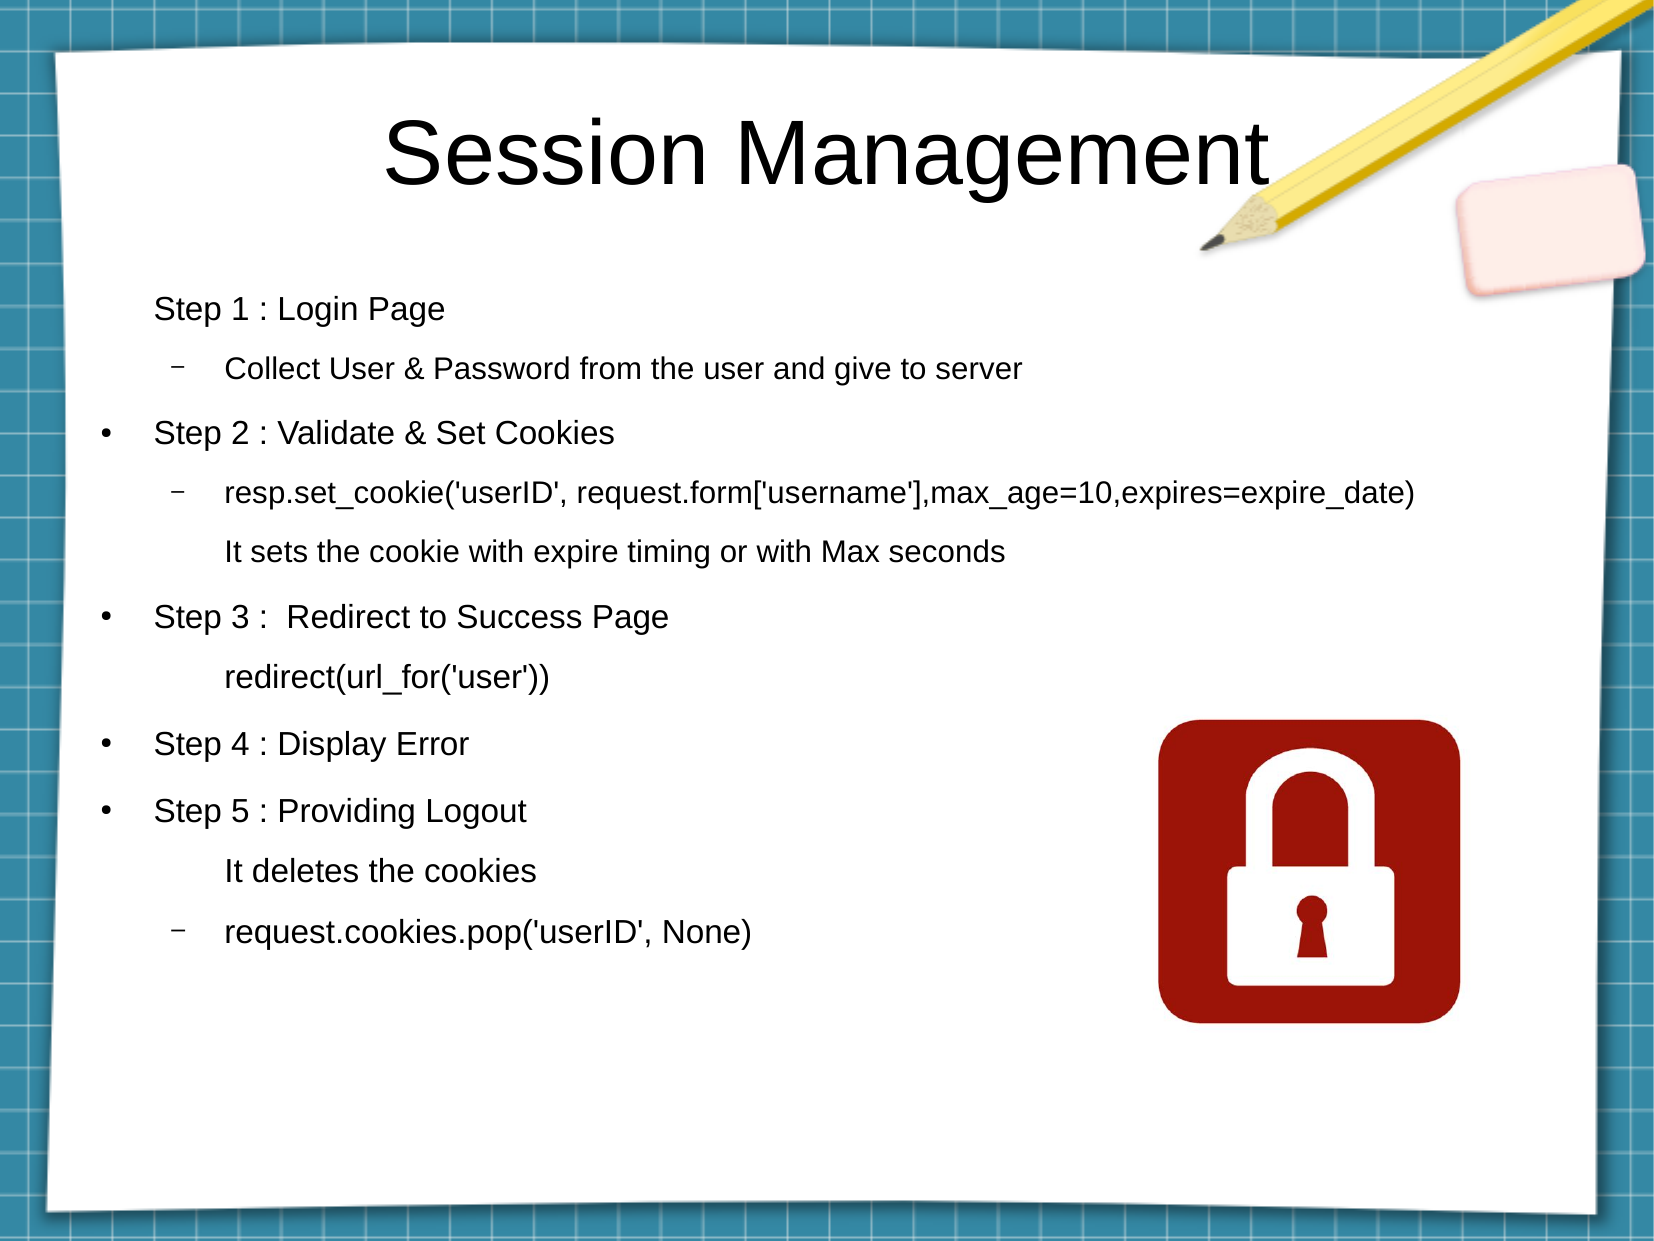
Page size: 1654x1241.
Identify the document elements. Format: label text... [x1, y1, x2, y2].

title Session Management [82, 49, 1571, 257]
picture [0, 0, 1654, 1241]
list Step 1 : Login Page Collect User & Password from the user and give to server Step 2 : Validate & Set Cookies resp.set_cookie('userID', request.form['username'],max_age=10,expires=expire_date) It sets the cookie with expire timing or with Max seconds Step 3 : Redirect to Success Page redirect(url_for('user')) Step 4 : Display Error Step 5 : Providing Logout It deletes the cookies request.cookies.pop('userID', None) [82, 290, 1571, 1010]
